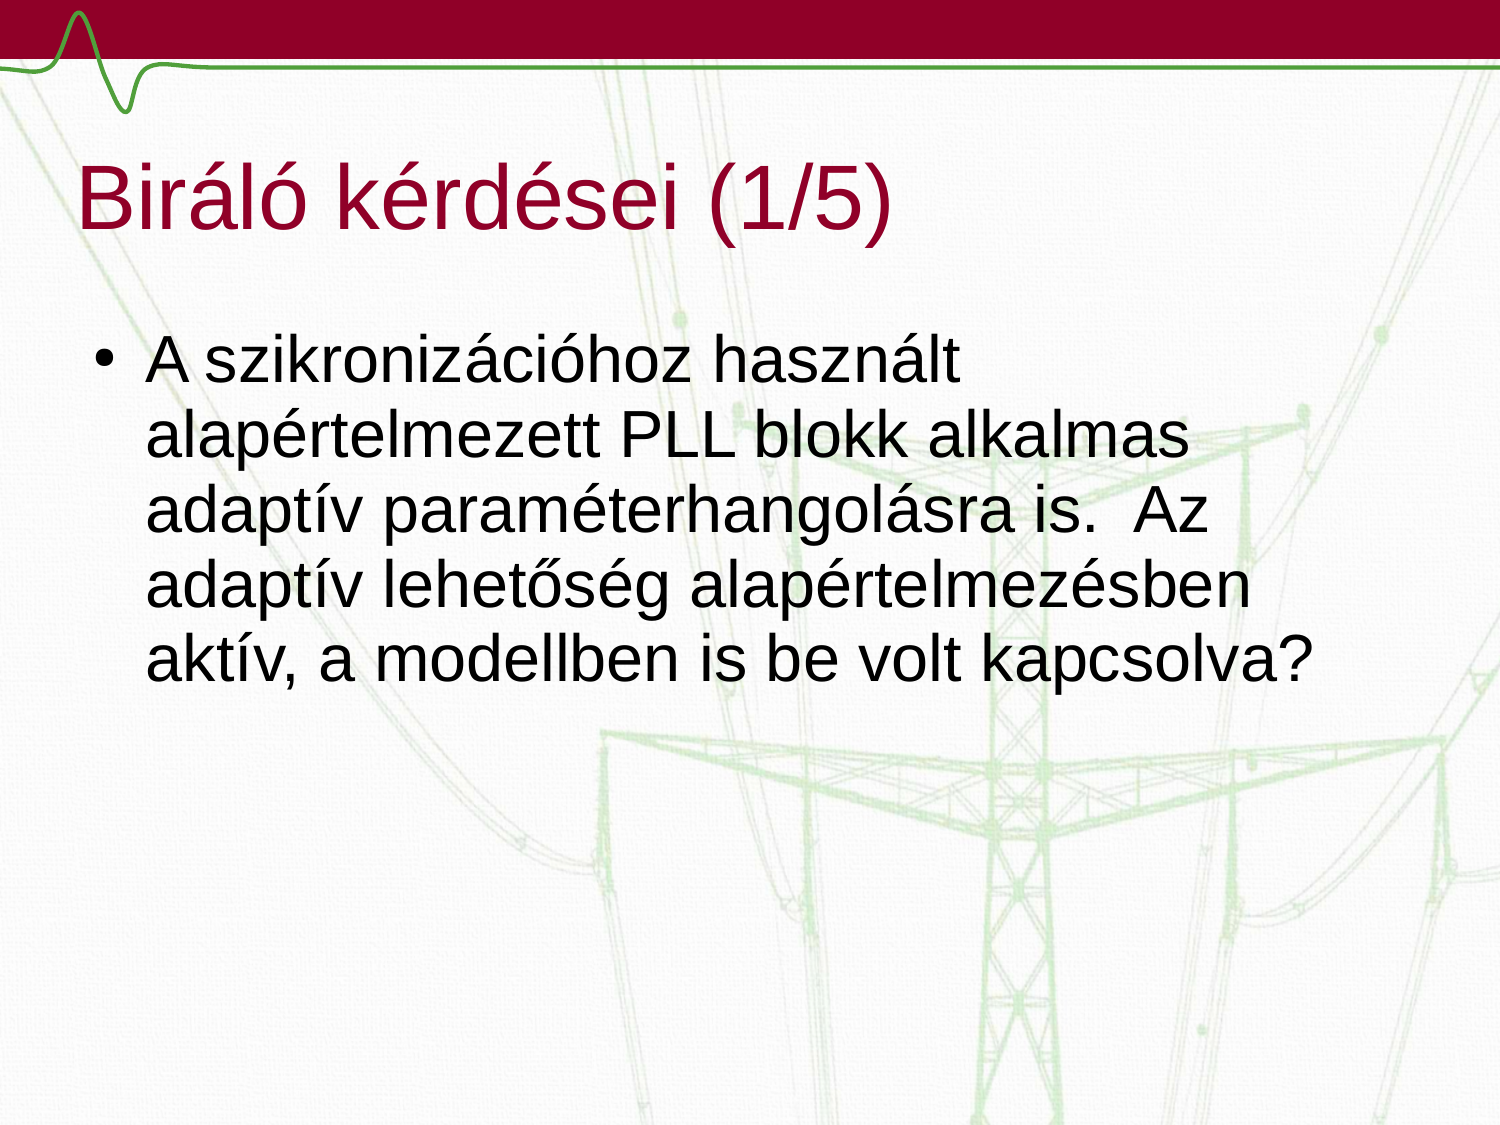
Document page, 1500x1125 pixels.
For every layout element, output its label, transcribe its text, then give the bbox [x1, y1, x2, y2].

picture [0, 59, 1500, 1125]
picture [0, 59, 53, 69]
list A szikronizációhoz használt alapértelmezett PLL blokk alkalmas adaptív paraméterhangolásra is. Az adaptív lehetőség alapértelmezésben aktív, a modellben is be volt kapcsolva? [75, 322, 1425, 796]
picture [102, 59, 1500, 103]
title Biráló kérdései (1/5) [75, 103, 1425, 292]
